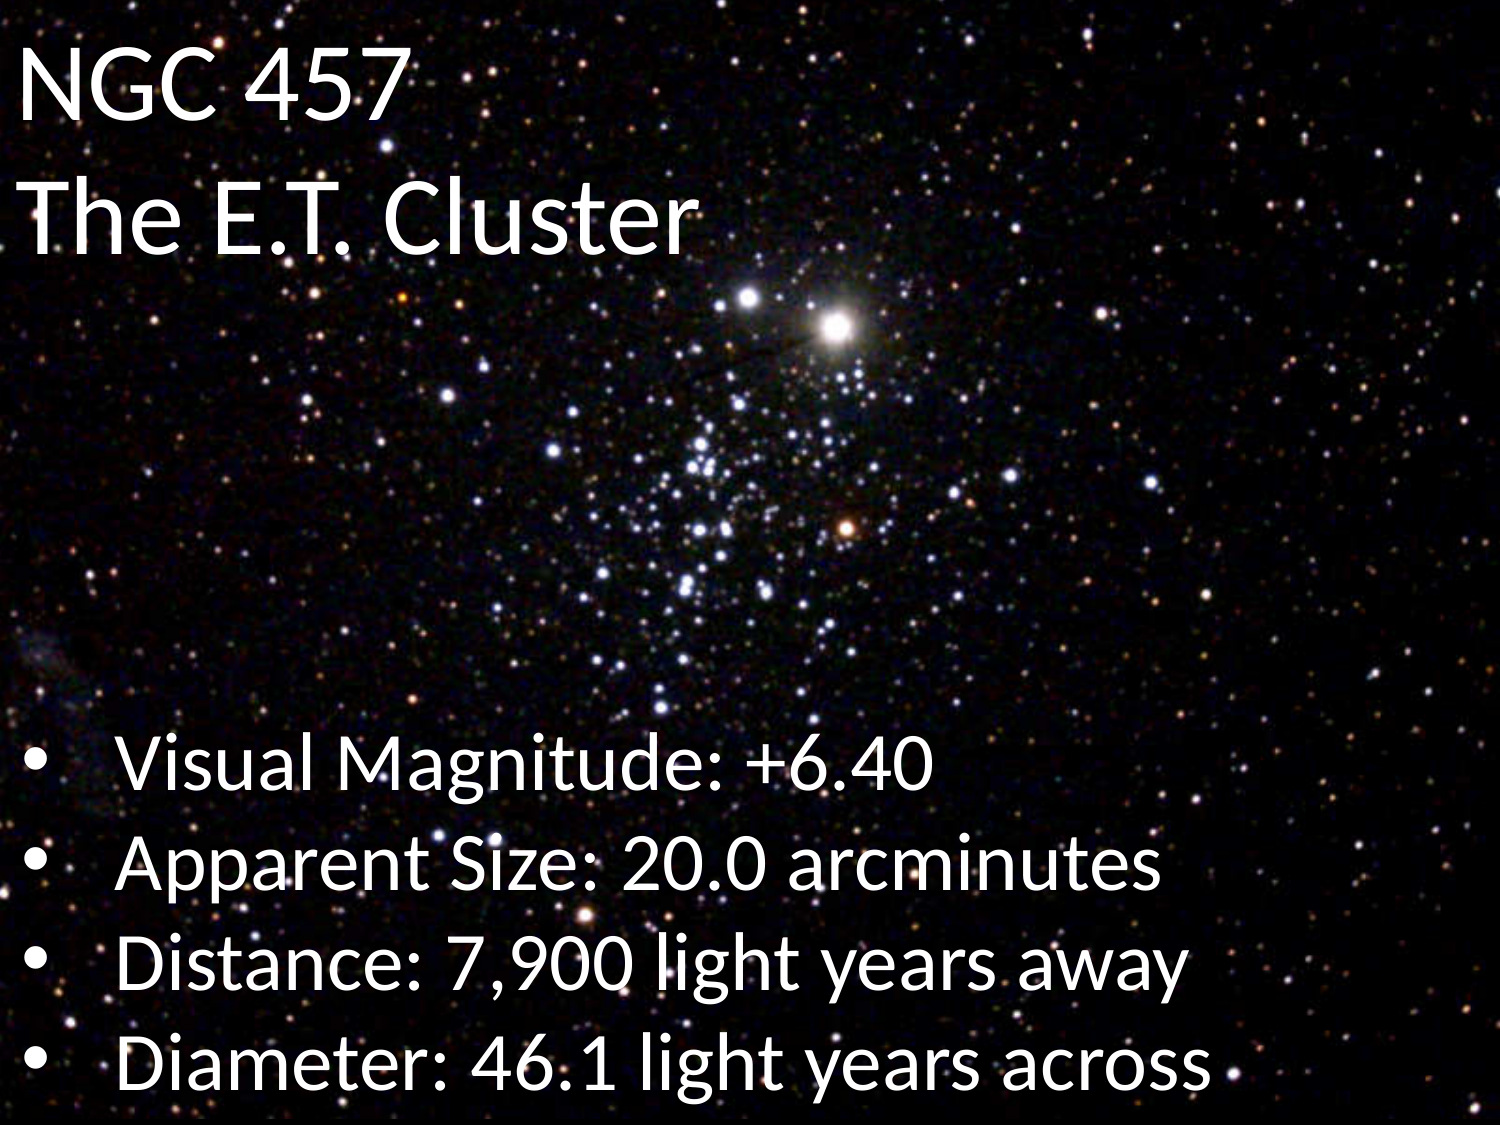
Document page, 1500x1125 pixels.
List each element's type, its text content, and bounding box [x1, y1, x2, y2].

text_box NGC 457 The E.T. Cluster [0, 0, 976, 288]
text_box Visual Magnitude: +6.40 Apparent Size: 20.0 arcminutes Distance: 7,900 light years away Diameter: 46.1 light years across [6, 699, 1441, 1119]
picture [0, 0, 1500, 1119]
